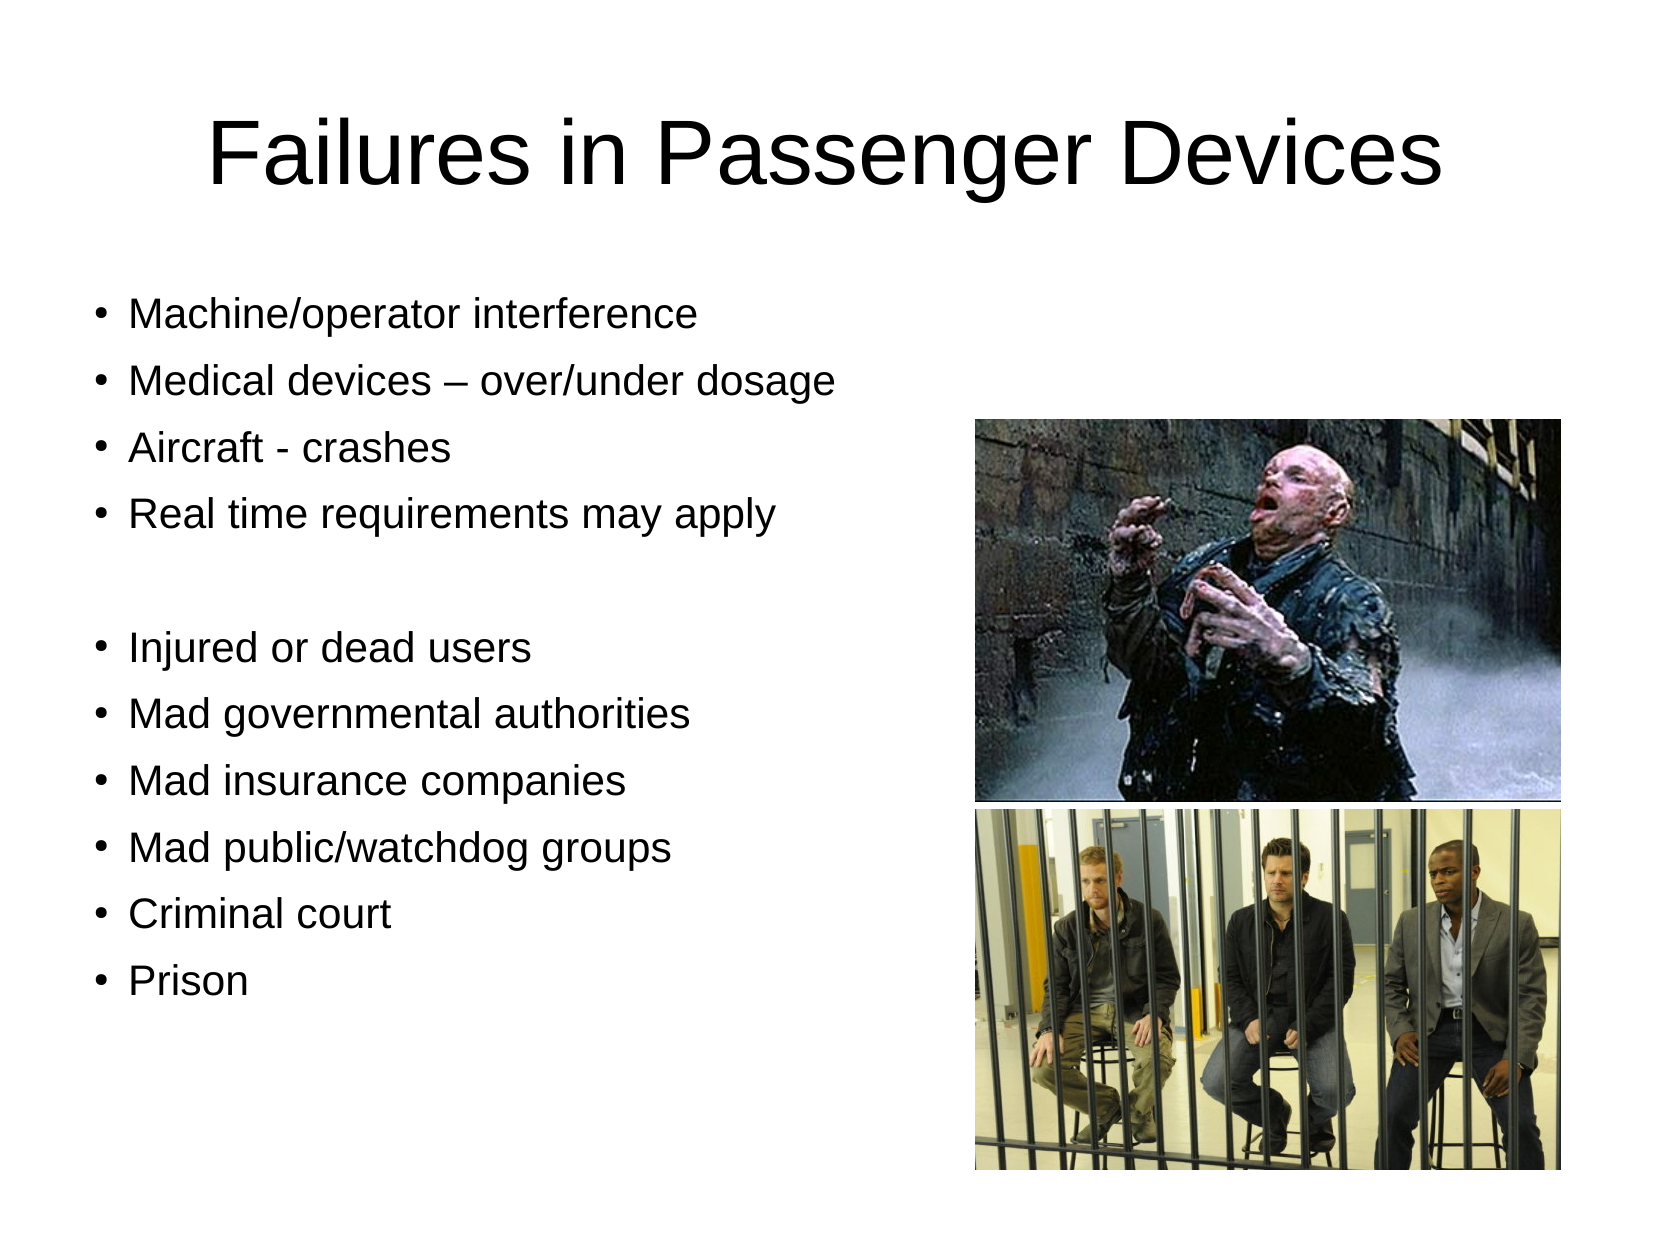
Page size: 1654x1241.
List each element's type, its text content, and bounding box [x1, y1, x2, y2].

title Failures in Passenger Devices [82, 49, 1571, 257]
list Machine/operator interference Medical devices – over/under dosage Aircraft - crashes Real time requirements may apply Injured or dead users Mad governmental authorities Mad insurance companies Mad public/watchdog groups Criminal court Prison [82, 290, 1571, 1010]
picture [975, 809, 1561, 1171]
picture [975, 419, 1561, 802]
